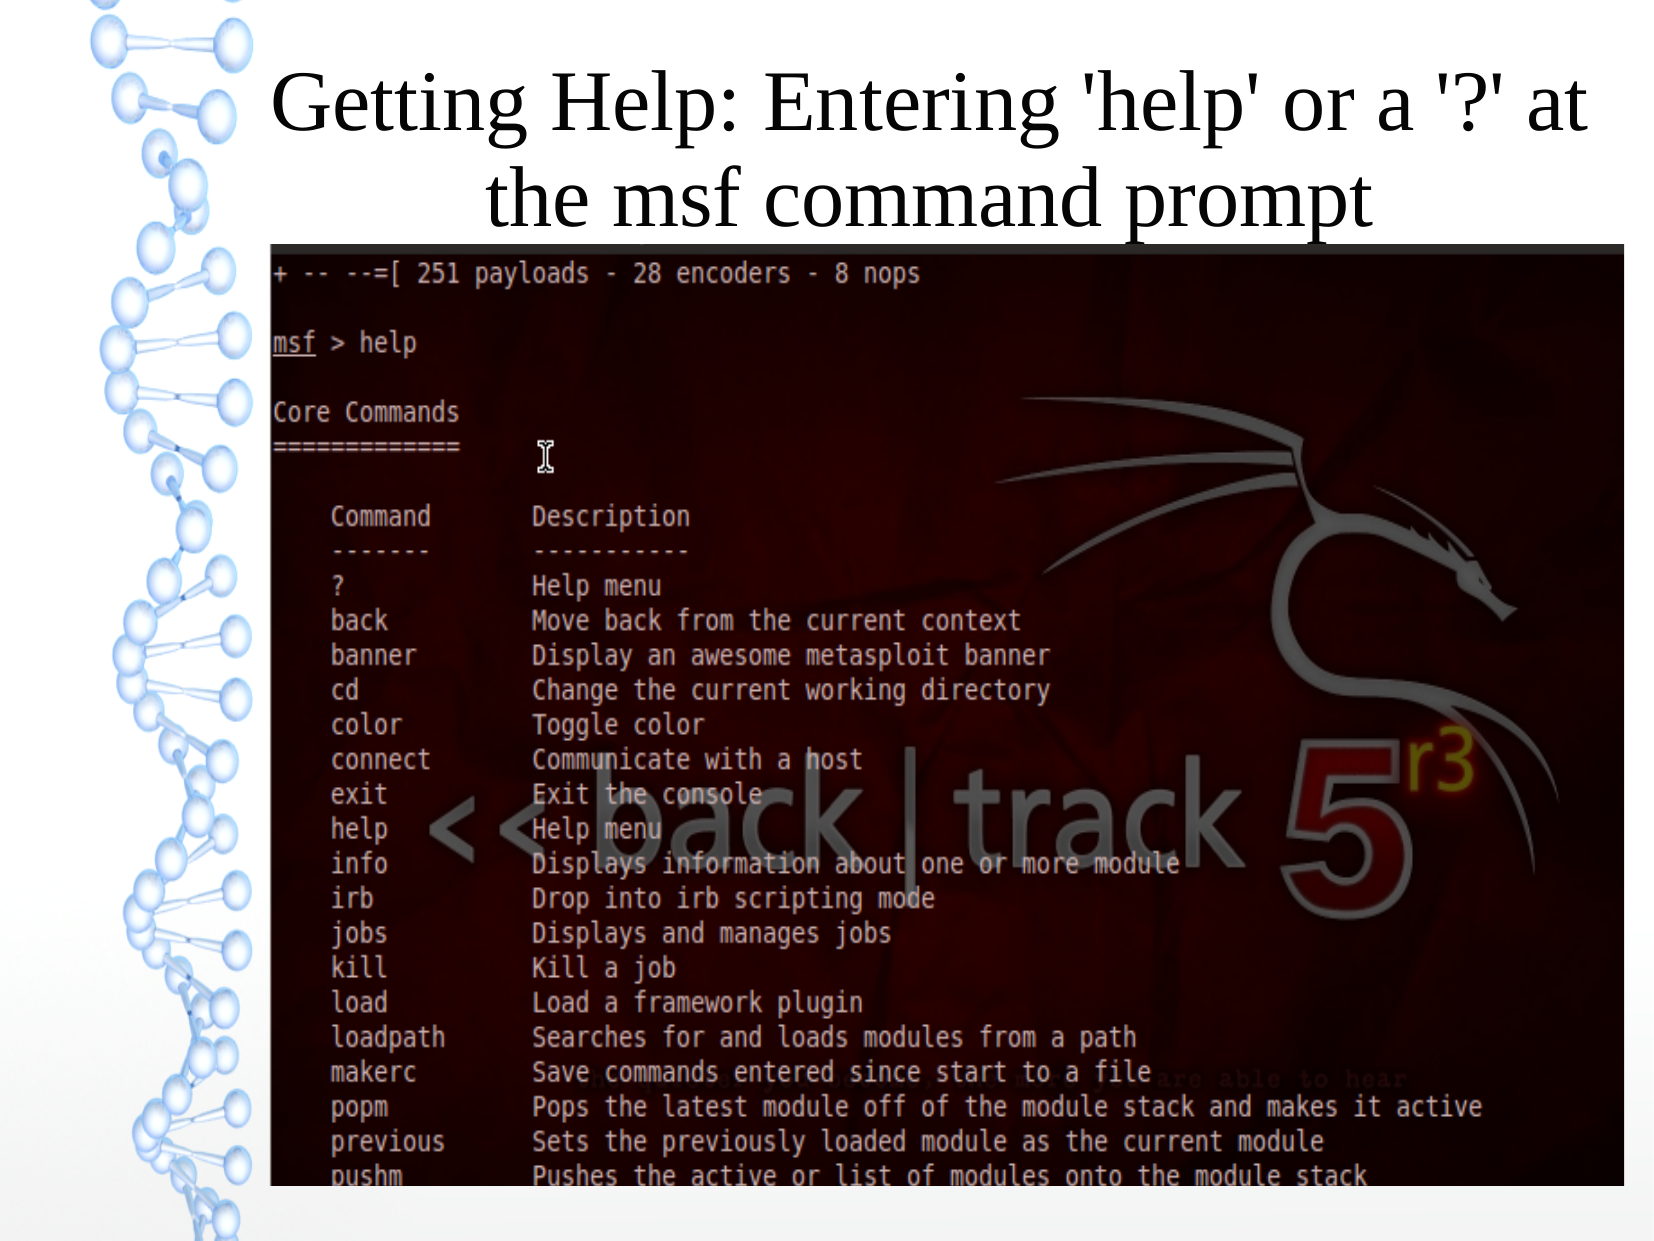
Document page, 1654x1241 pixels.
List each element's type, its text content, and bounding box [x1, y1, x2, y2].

title Getting Help: Entering 'help' or a '?' at the msf command prompt [265, 47, 1595, 252]
picture [0, 0, 1654, 1241]
